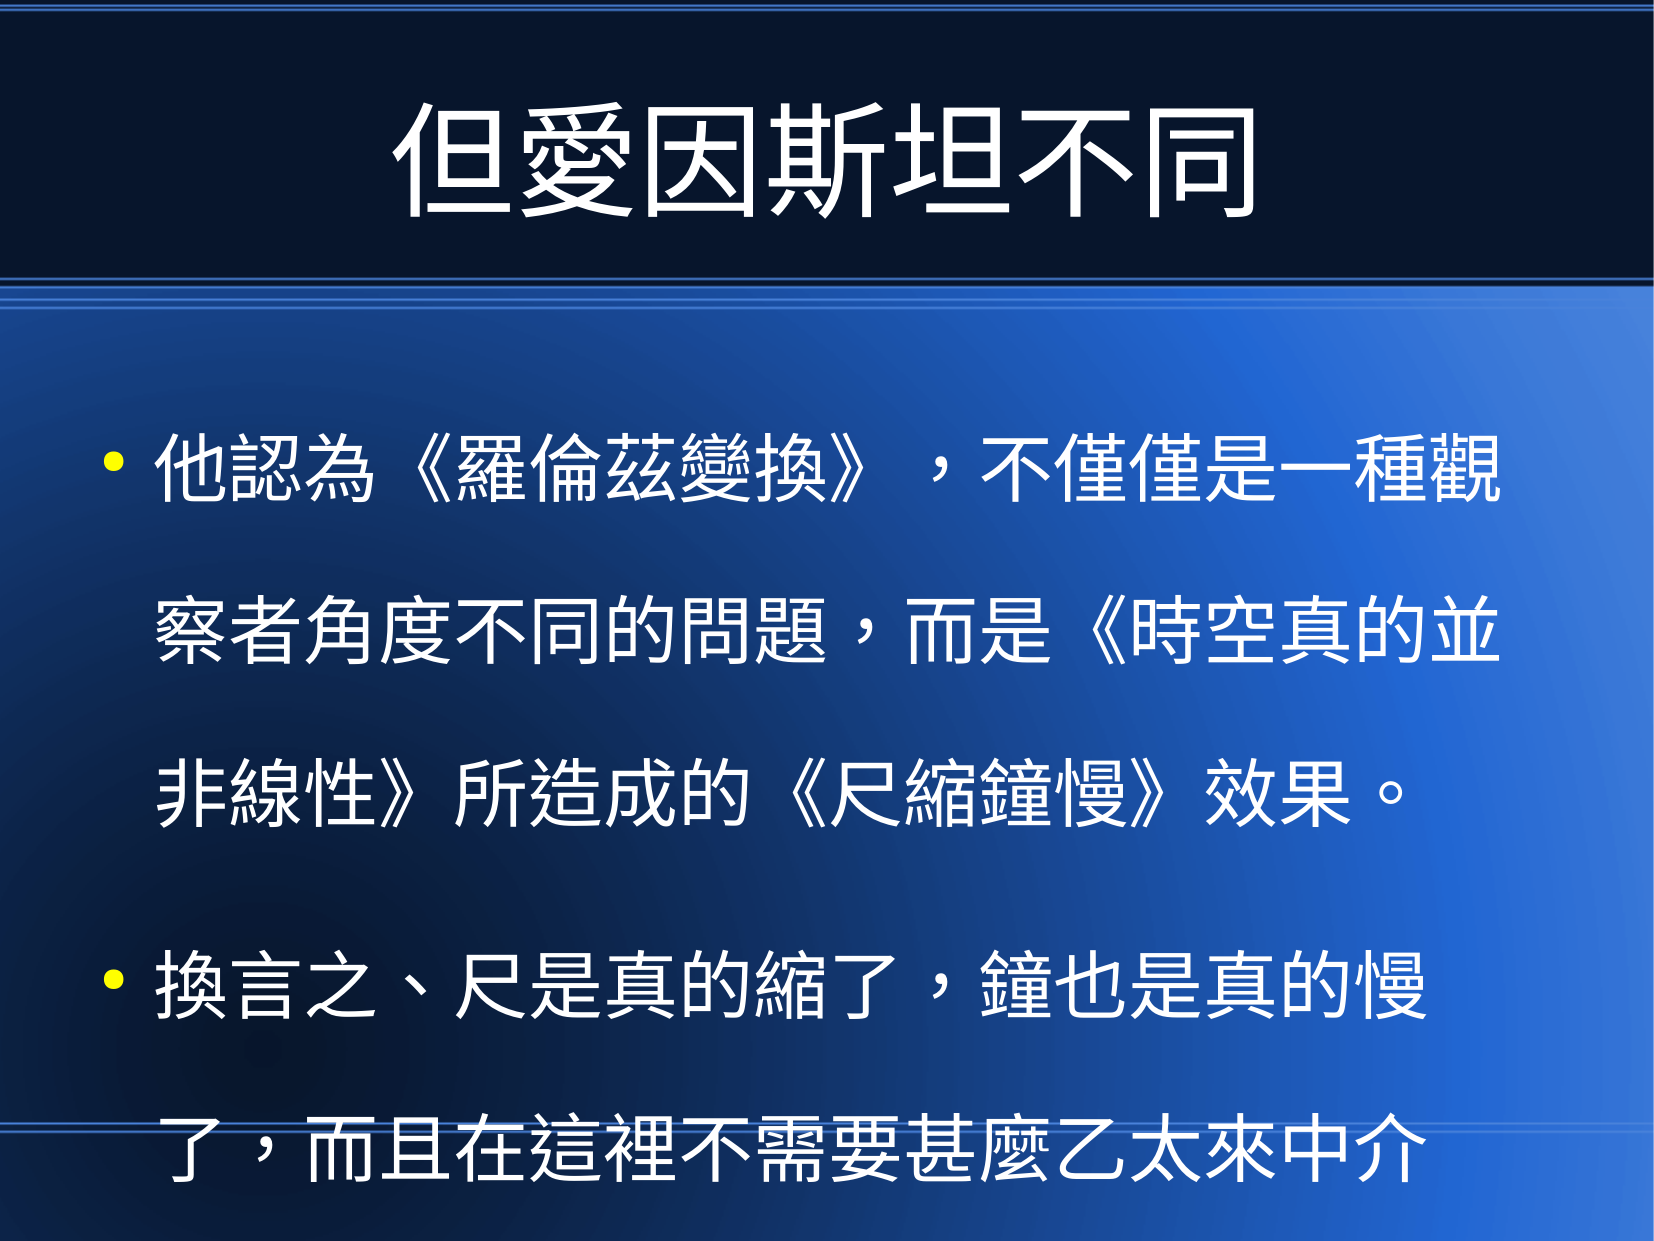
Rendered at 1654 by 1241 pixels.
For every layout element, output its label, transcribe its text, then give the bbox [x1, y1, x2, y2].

list 他認為《羅倫茲變換》，不僅僅是一種觀察者角度不同的問題，而是《時空真的並非線性》所造成的《尺縮鐘慢》效果。 換言之、尺是真的縮了，鐘也是真的慢了，而且在這裡不需要甚麼乙太來中介 [82, 355, 1571, 1241]
picture [0, 0, 1654, 1241]
title 但愛因斯坦不同 [82, 49, 1571, 257]
